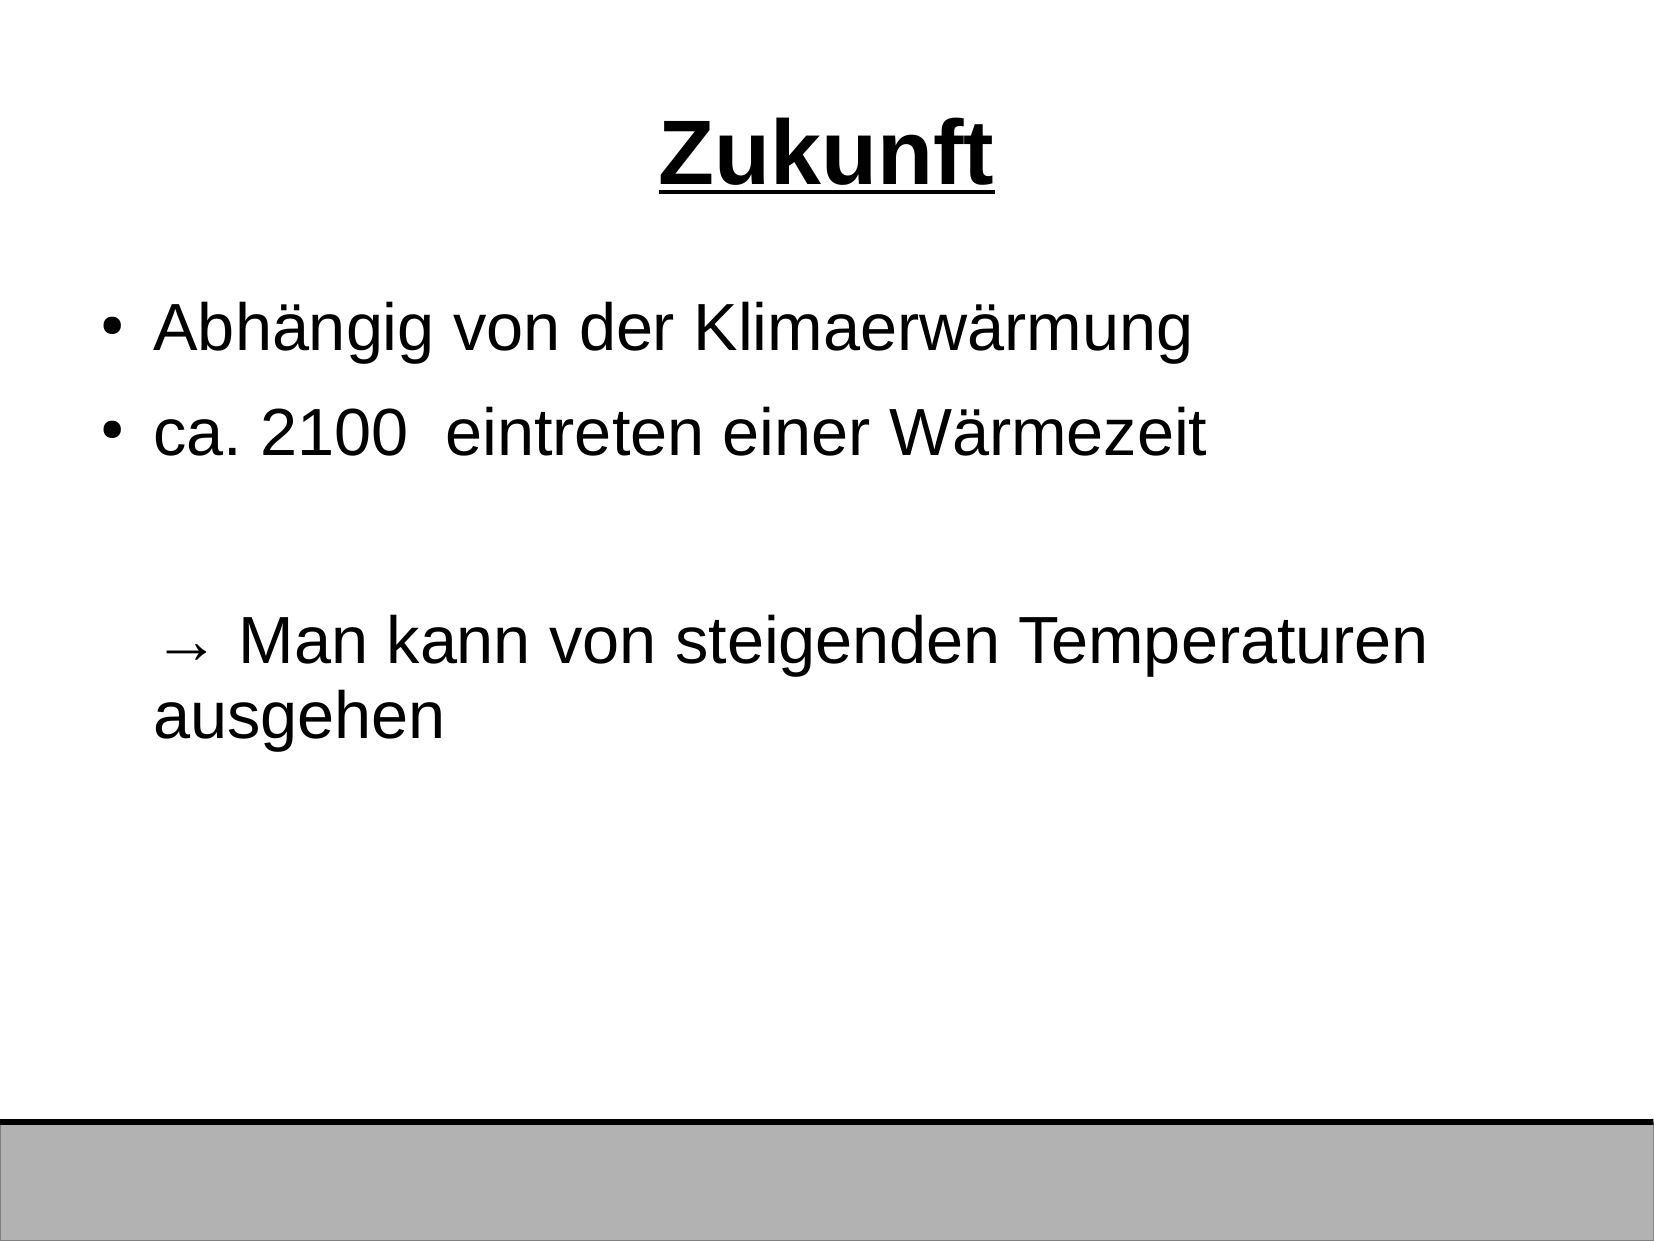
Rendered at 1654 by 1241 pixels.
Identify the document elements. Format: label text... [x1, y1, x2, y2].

text_box [0, 1125, 1654, 1241]
list Abhängig von der Klimaerwärmung ca. 2100 eintreten einer Wärmezeit → Man kann von steigenden Temperaturen ausgehen [82, 290, 1571, 1109]
title Zukunft [82, 49, 1571, 257]
